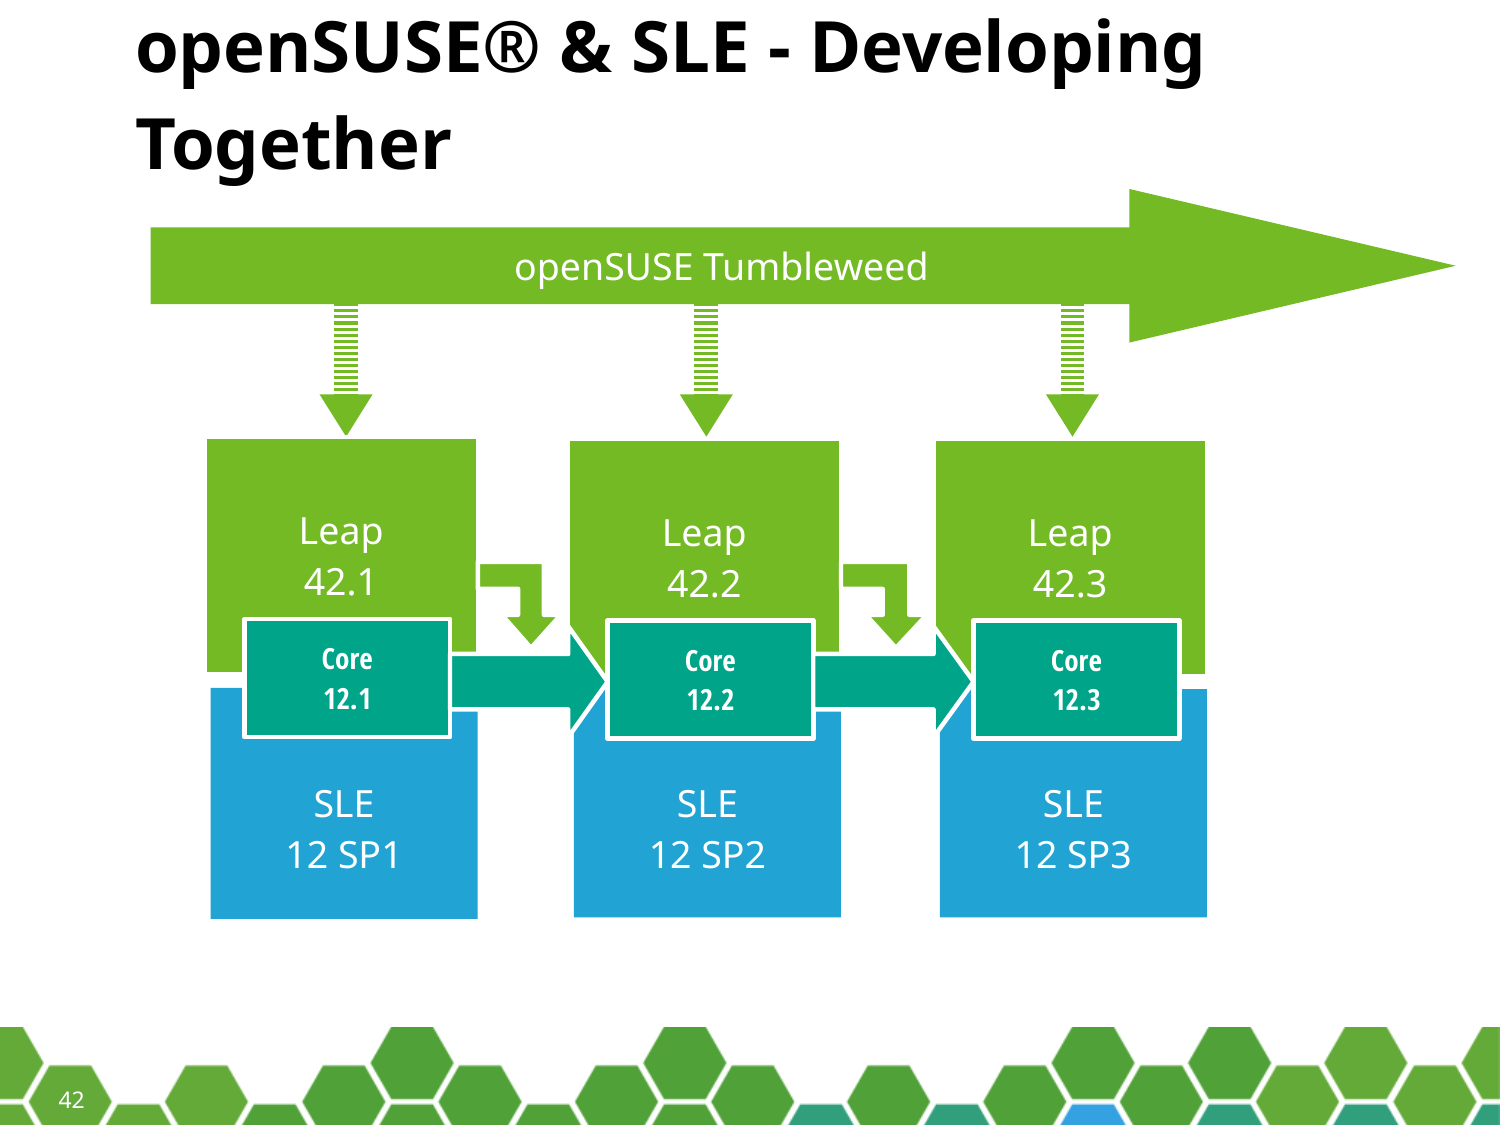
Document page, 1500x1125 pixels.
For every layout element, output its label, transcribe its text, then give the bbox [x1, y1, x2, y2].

text_box SLE 12 SP2 [573, 689, 841, 918]
text_box SLE 12 SP3 [939, 689, 1207, 918]
title openSUSE® & SLE - Developing Together [135, 12, 1372, 175]
text_box Core 12.2 [607, 620, 814, 739]
text_box Leap 42.3 [933, 438, 1207, 676]
picture [0, 1027, 1500, 1125]
text_box Core 12.1 [244, 619, 451, 738]
text_box openSUSE Tumbleweed [150, 188, 1456, 343]
text_box SLE 12 SP1 [210, 687, 478, 919]
text_box Leap 42.2 [567, 438, 842, 676]
text_box [841, 561, 927, 649]
text_box [477, 561, 561, 649]
text_box Core 12.3 [973, 620, 1180, 739]
text_box [813, 626, 974, 738]
text_box Leap 42.1 [204, 437, 478, 675]
text_box [450, 626, 608, 738]
